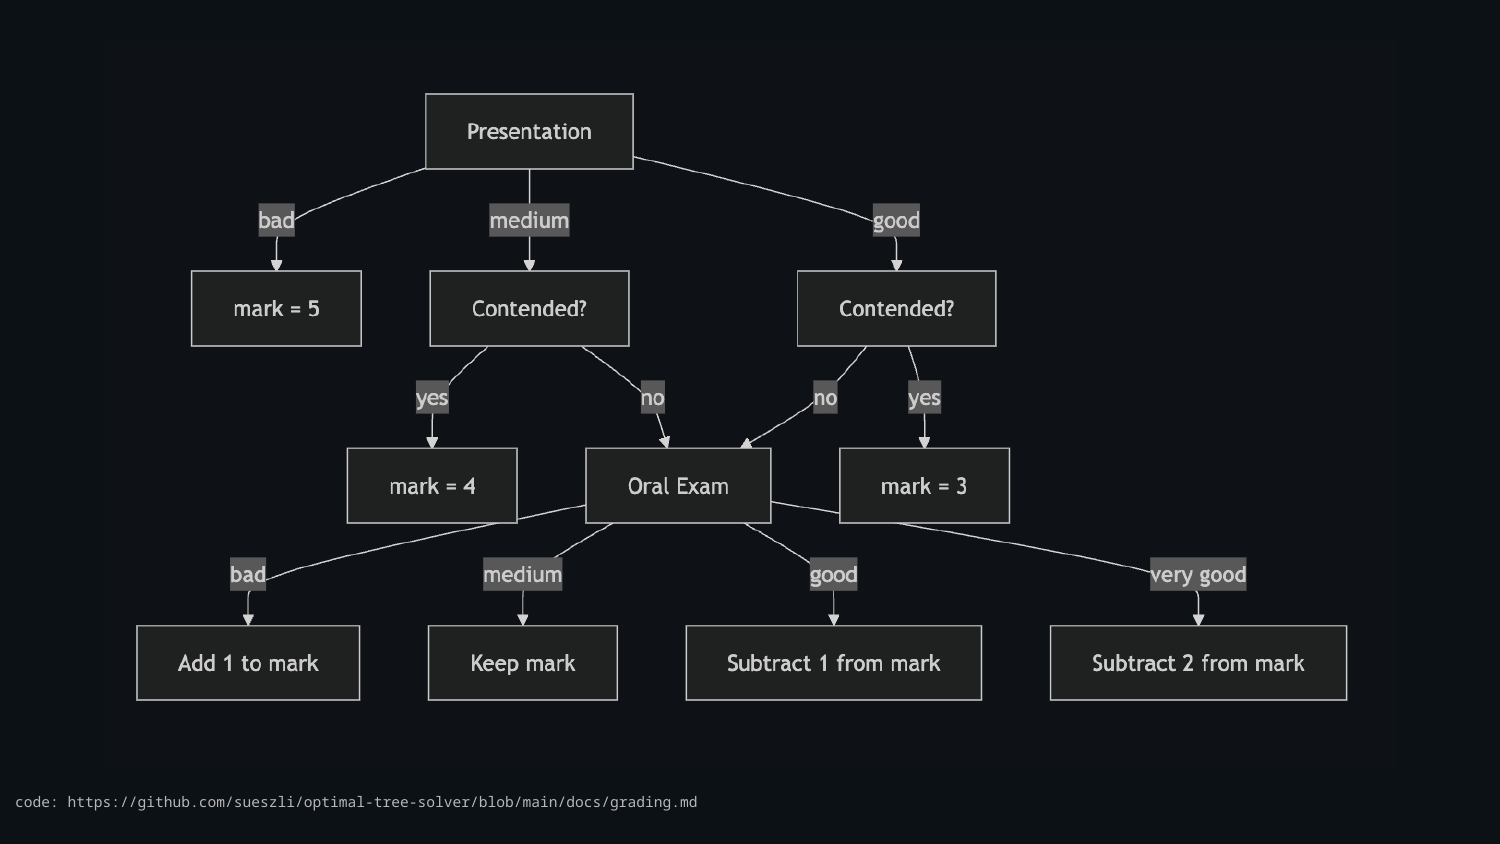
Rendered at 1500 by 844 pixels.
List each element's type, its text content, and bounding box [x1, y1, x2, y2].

picture [104, 41, 1396, 770]
text_box code: https://github.com/sueszli/optimal-tree-solver/blob/main/docs/grading.md [0, 778, 1500, 826]
